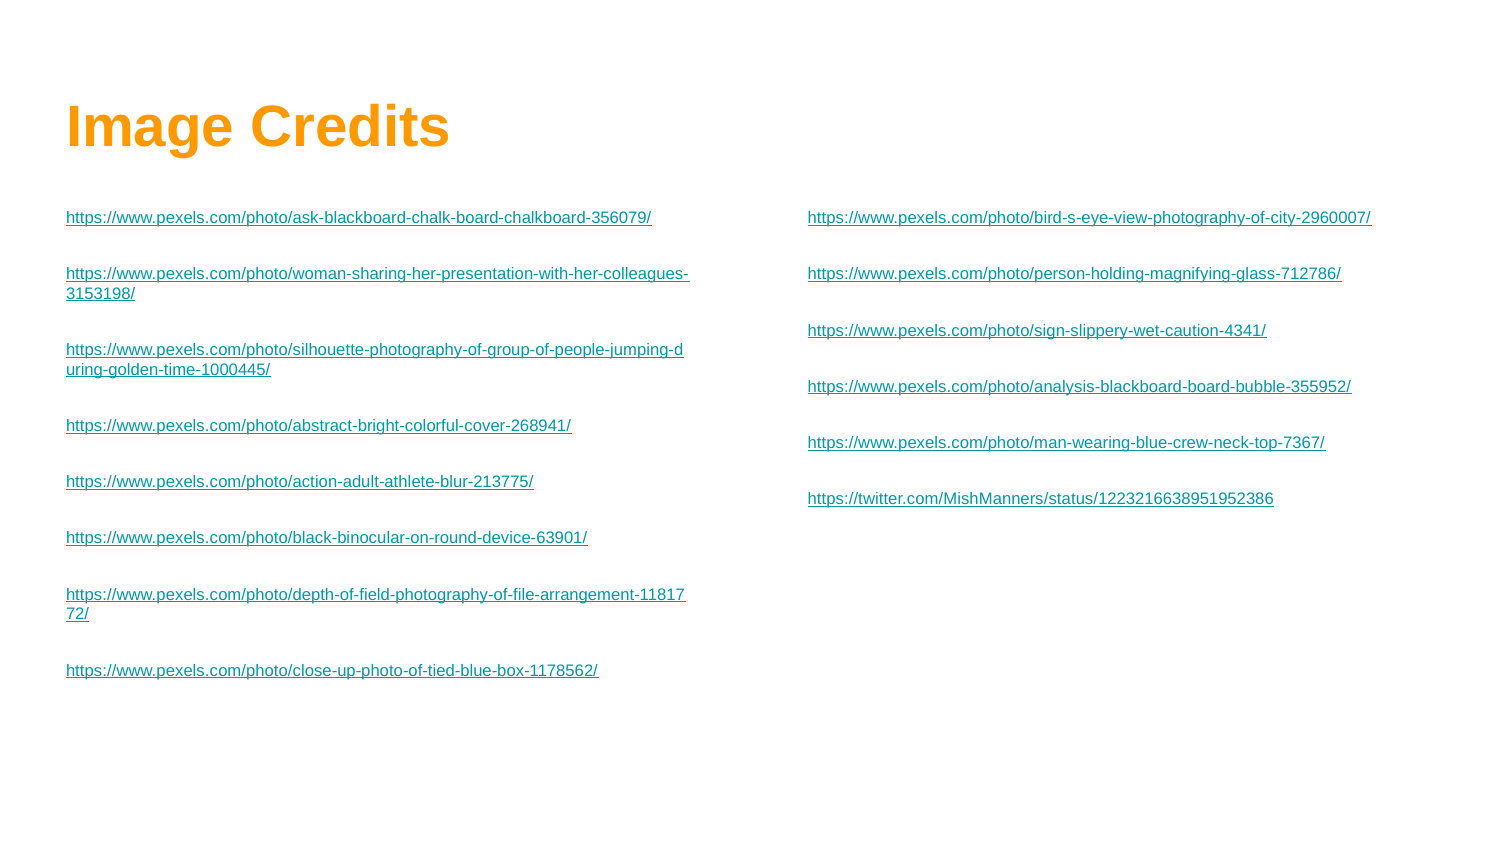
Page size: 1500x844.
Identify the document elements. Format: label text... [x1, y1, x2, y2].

list https://www.pexels.com/photo/bird-s-eye-view-photography-of-city-2960007/ https://www.pexels.com/photo/person-holding-magnifying-glass-712786/ https://www.pexels.com/photo/sign-slippery-wet-caution-4341/ https://www.pexels.com/photo/analysis-blackboard-board-bubble-355952/ https://www.pexels.com/photo/man-wearing-blue-crew-neck-top-7367/ https://twitter.com/MishManners/status/1223216638951952386 [792, 189, 1449, 750]
list https://www.pexels.com/photo/ask-blackboard-chalk-board-chalkboard-356079/ https://www.pexels.com/photo/woman-sharing-her-presentation-with-her-colleagues-3153198/ https://www.pexels.com/photo/silhouette-photography-of-group-of-people-jumping-during-golden-time-1000445/ https://www.pexels.com/photo/abstract-bright-colorful-cover-268941/ https://www.pexels.com/photo/action-adult-athlete-blur-213775/ https://www.pexels.com/photo/black-binocular-on-round-device-63901/ https://www.pexels.com/photo/depth-of-field-photography-of-file-arrangement-1181772/ https://www.pexels.com/photo/close-up-photo-of-tied-blue-box-1178562/ [51, 189, 708, 750]
title Image Credits [51, 72, 1449, 167]
